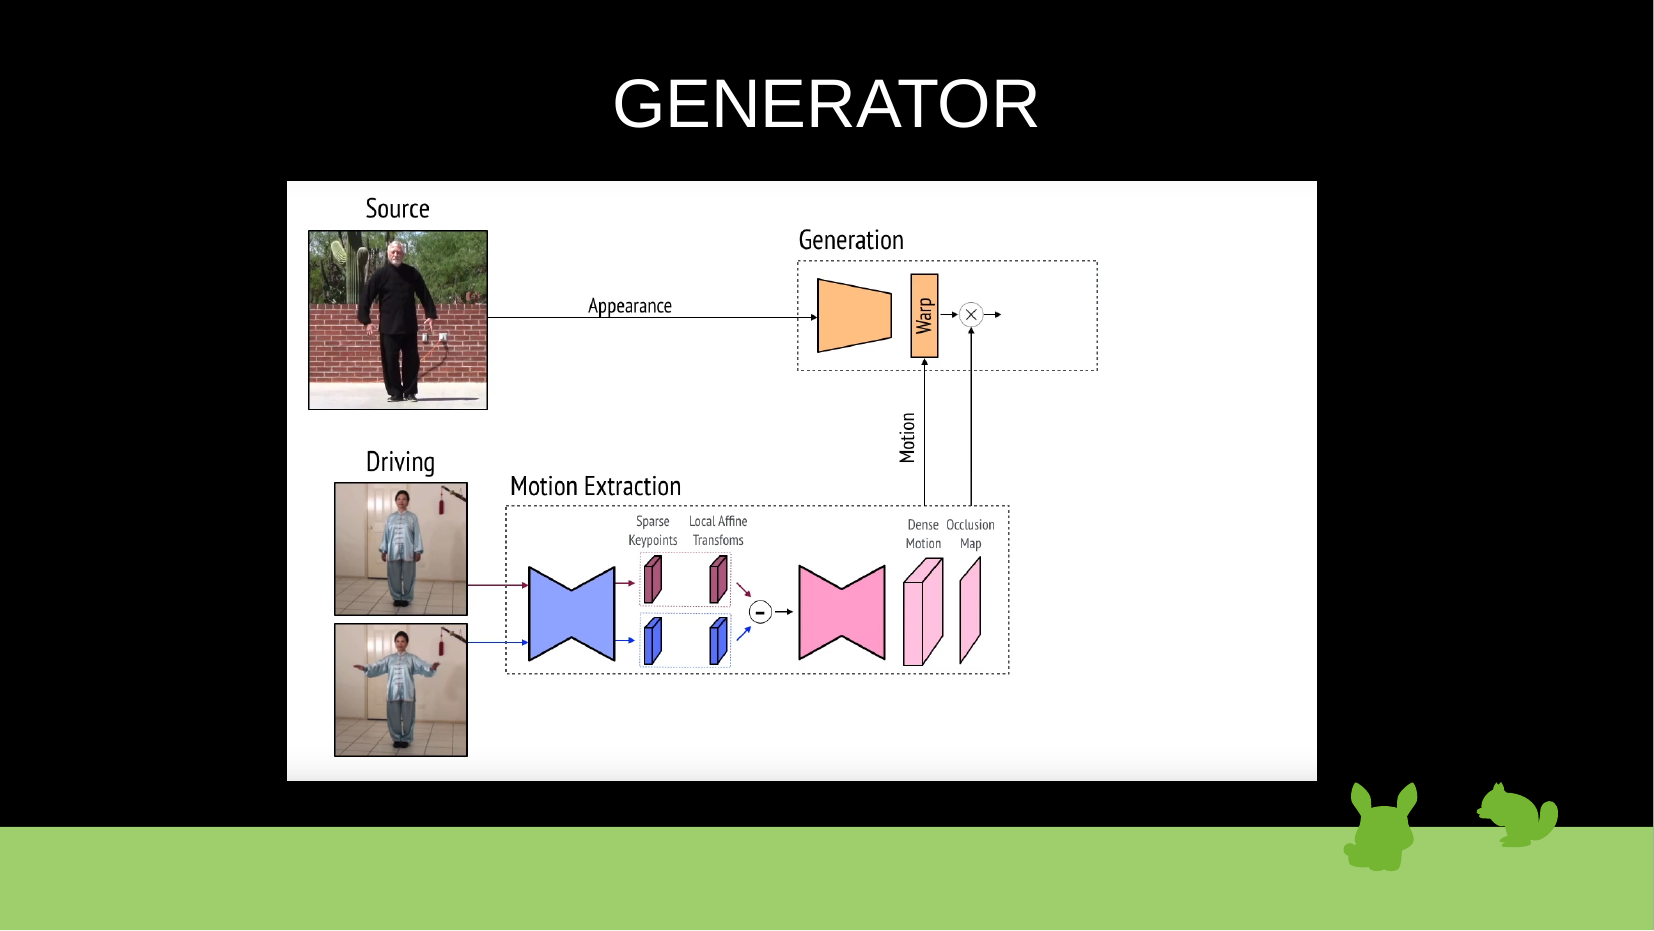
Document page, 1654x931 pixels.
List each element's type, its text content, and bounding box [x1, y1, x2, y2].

picture [287, 181, 1317, 781]
title GENERATOR [88, 29, 1565, 178]
